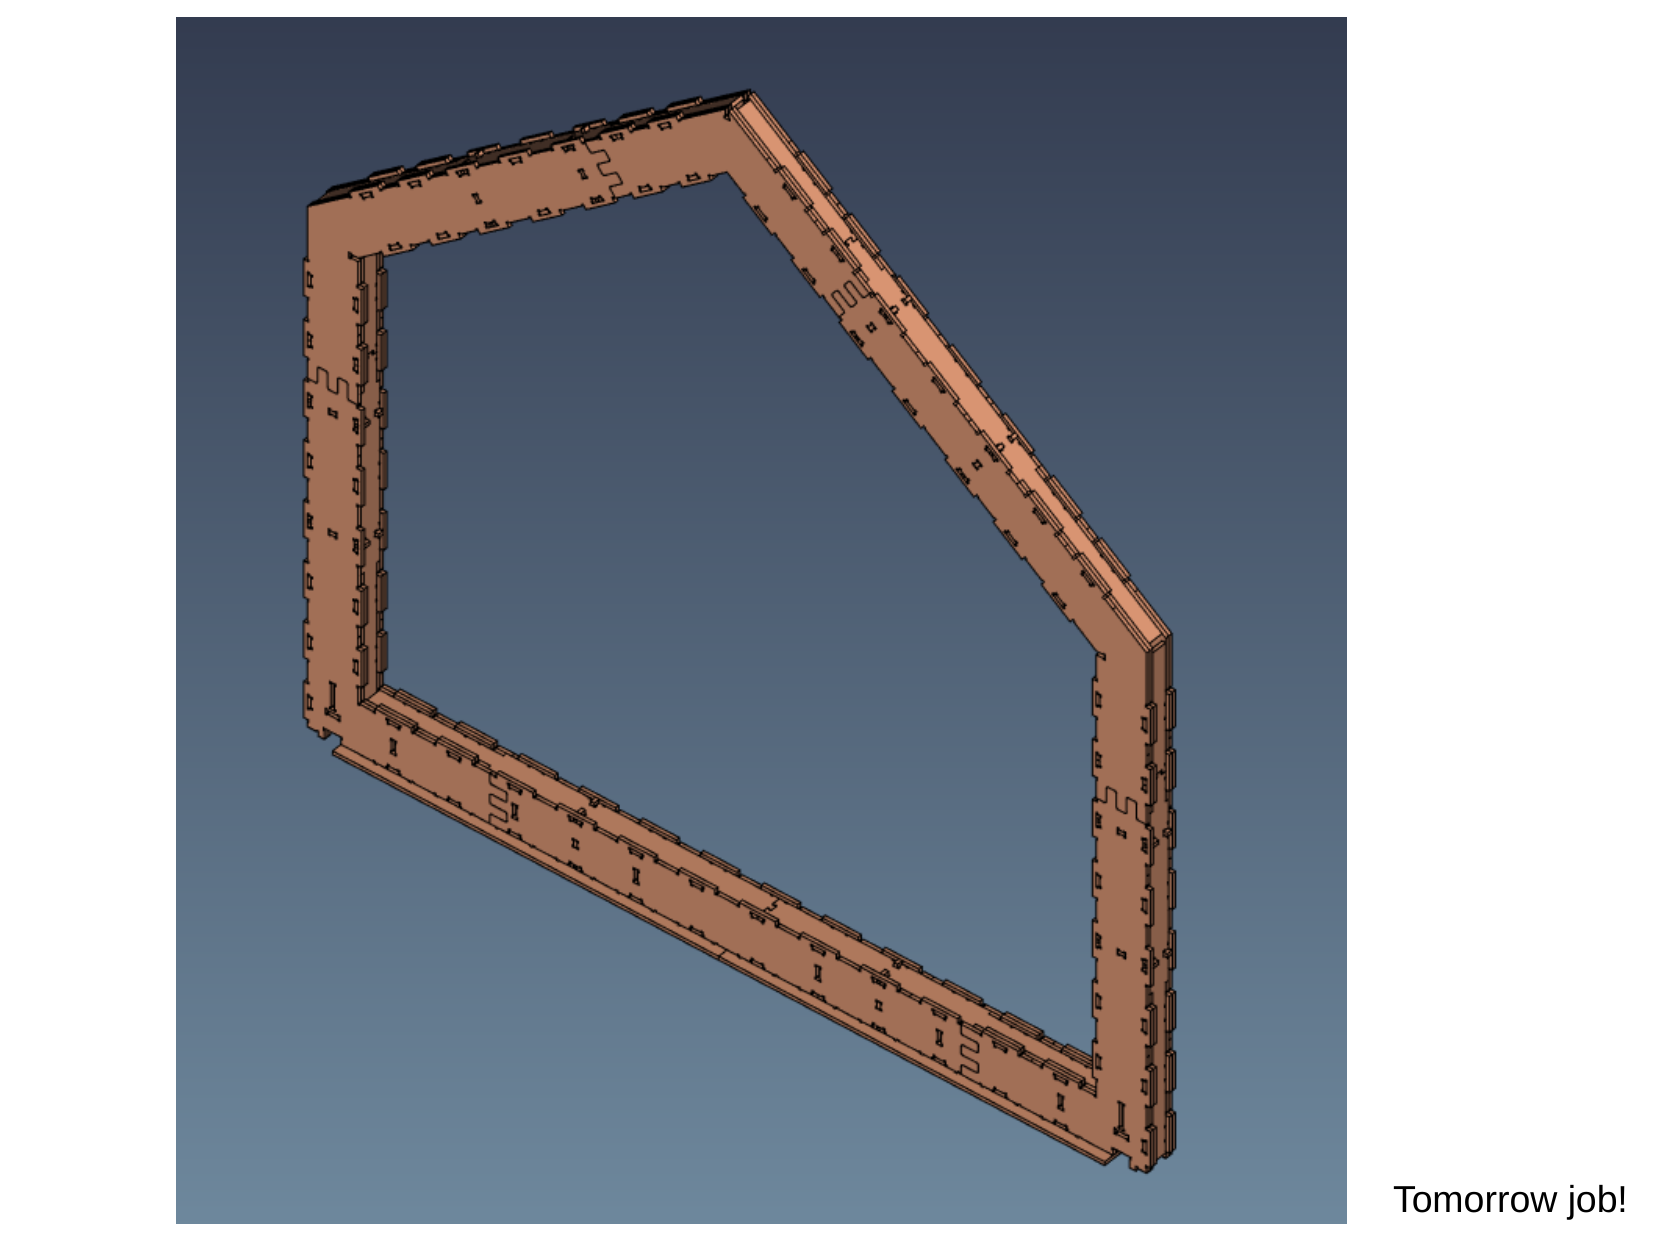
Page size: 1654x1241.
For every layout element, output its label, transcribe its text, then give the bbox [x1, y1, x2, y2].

picture [176, 17, 1347, 1224]
text_box Tomorrow job! [862, 1171, 1643, 1229]
